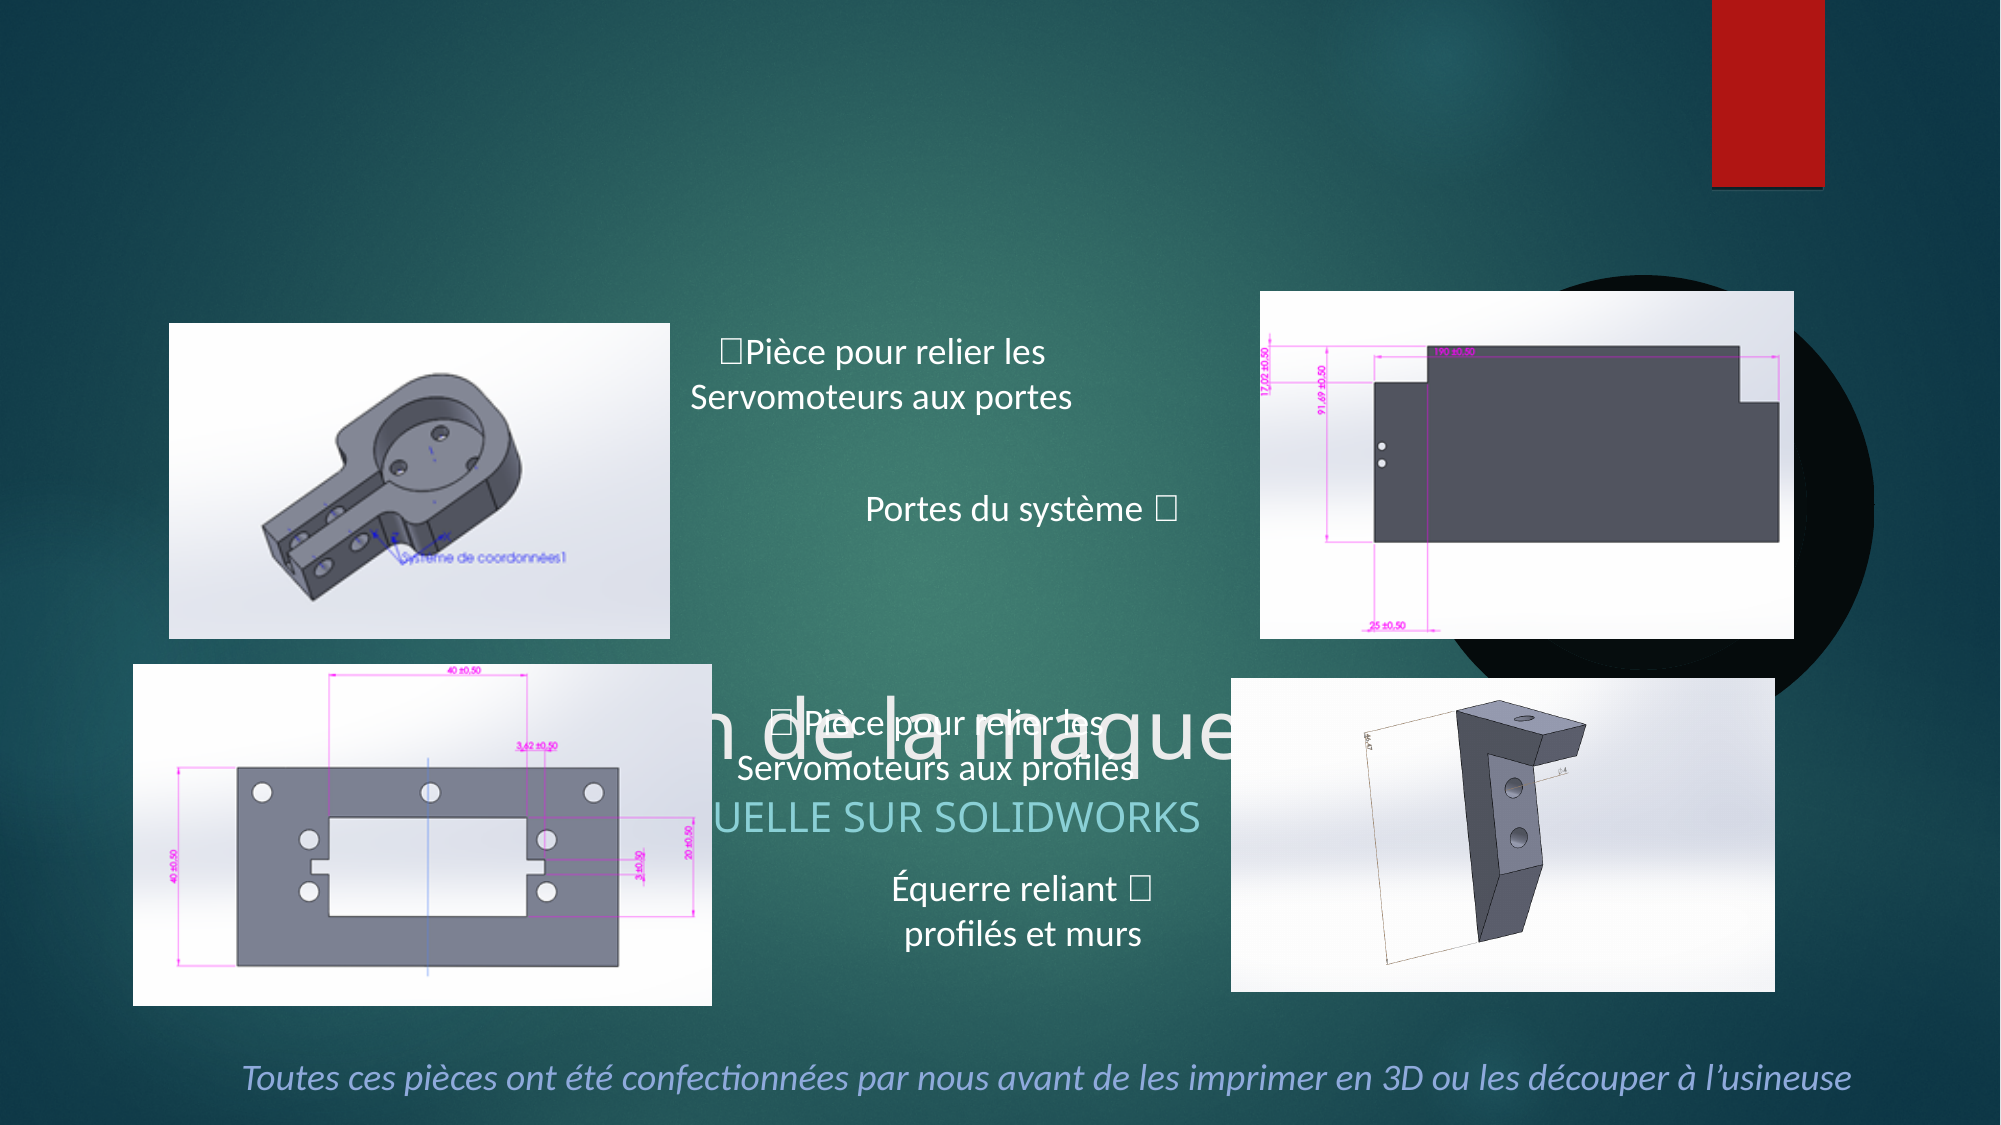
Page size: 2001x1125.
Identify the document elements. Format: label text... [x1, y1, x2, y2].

text_box Toutes ces pièces ont été confectionnées par nous avant de les imprimer en 3D ou les découper à l’usineuse [164, 1045, 1931, 1107]
picture [133, 664, 712, 1006]
picture [1260, 291, 1794, 639]
text_box Portes du système  [756, 476, 1290, 537]
text_box Pièce pour relier les Servomoteurs aux portes [615, 319, 1149, 426]
title II) La création de la maquette [147, 0, 1596, 175]
text_box  Pièce pour relier les Servomoteurs aux profilés [669, 690, 1203, 797]
picture [169, 323, 670, 639]
picture [1231, 678, 1775, 992]
text_box Équerre reliant  profilés et murs [843, 856, 1203, 963]
list 1. Une conception virtuelle sur solidworks [257, 222, 1706, 364]
